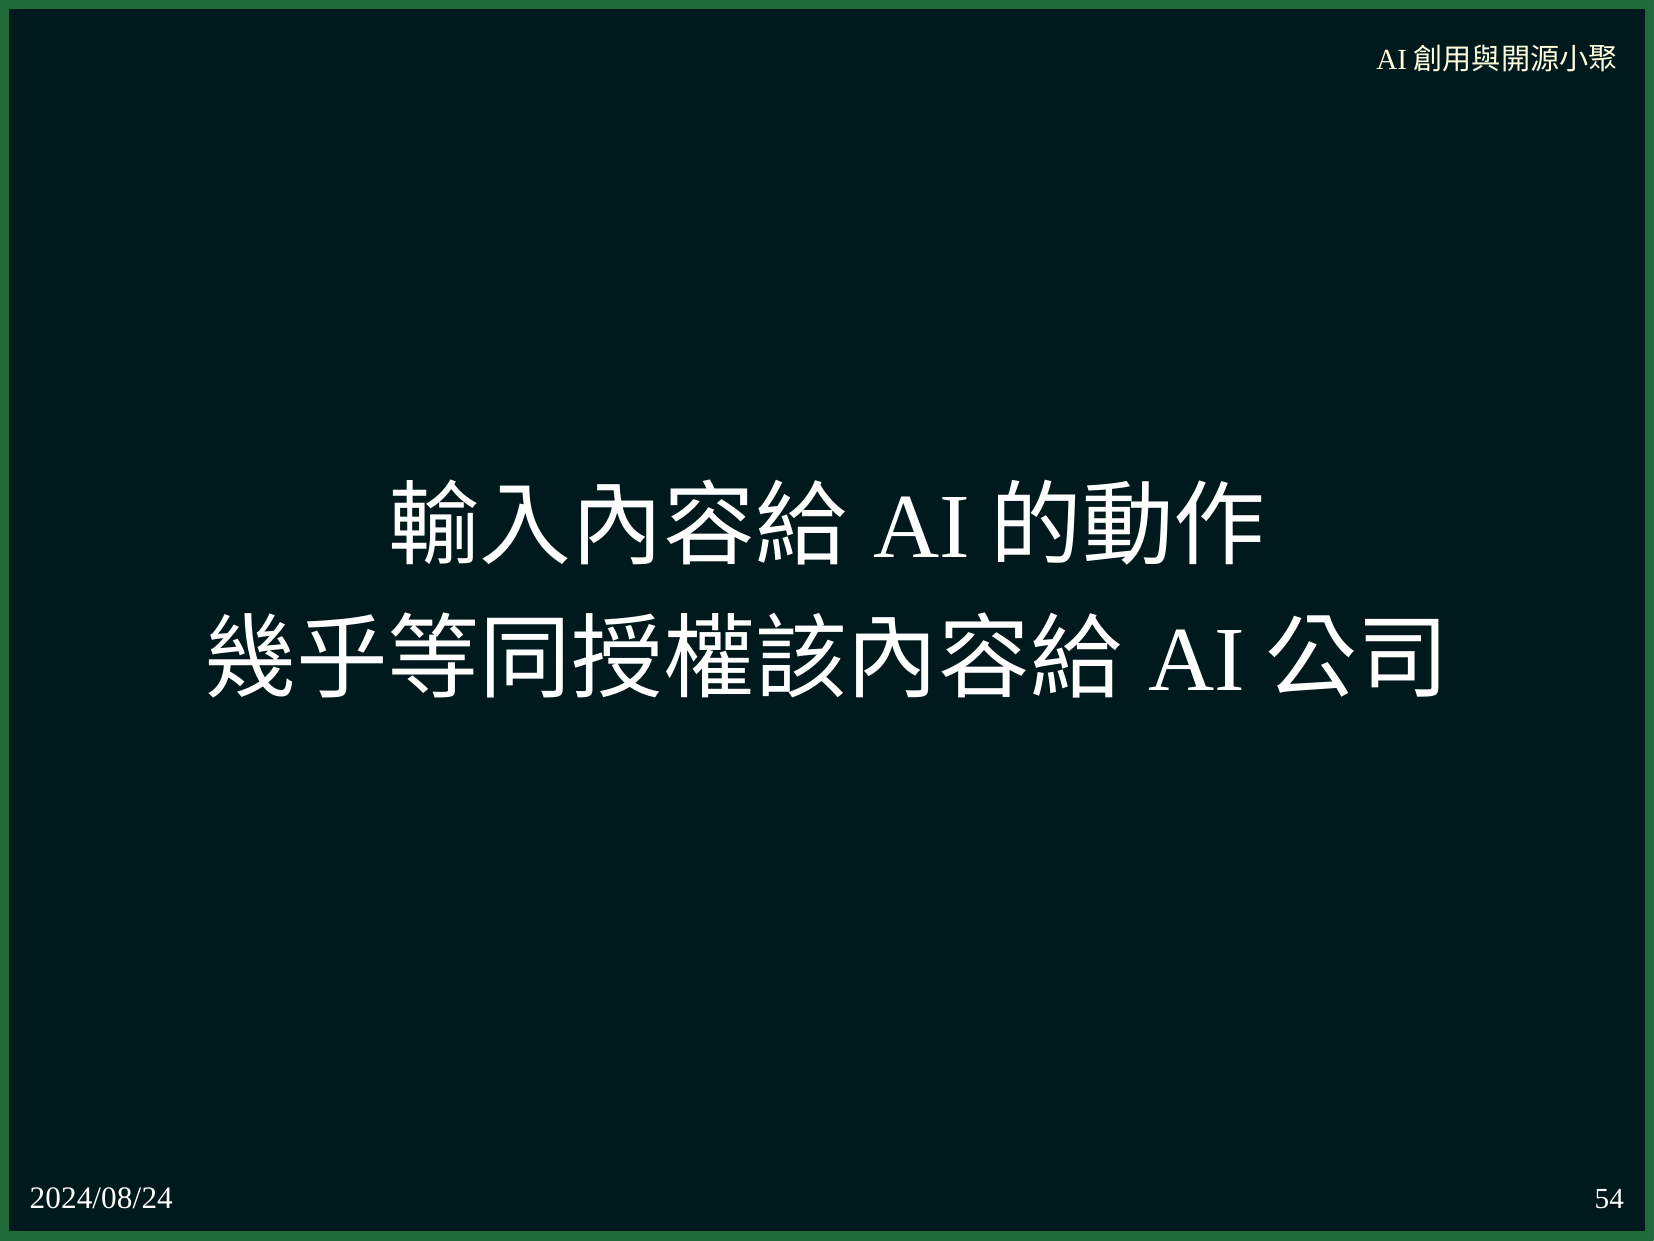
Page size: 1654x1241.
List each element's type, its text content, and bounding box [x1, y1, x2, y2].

title 輸入內容給AI的動作 幾乎等同授權該內容給AI公司 [82, 242, 1571, 927]
